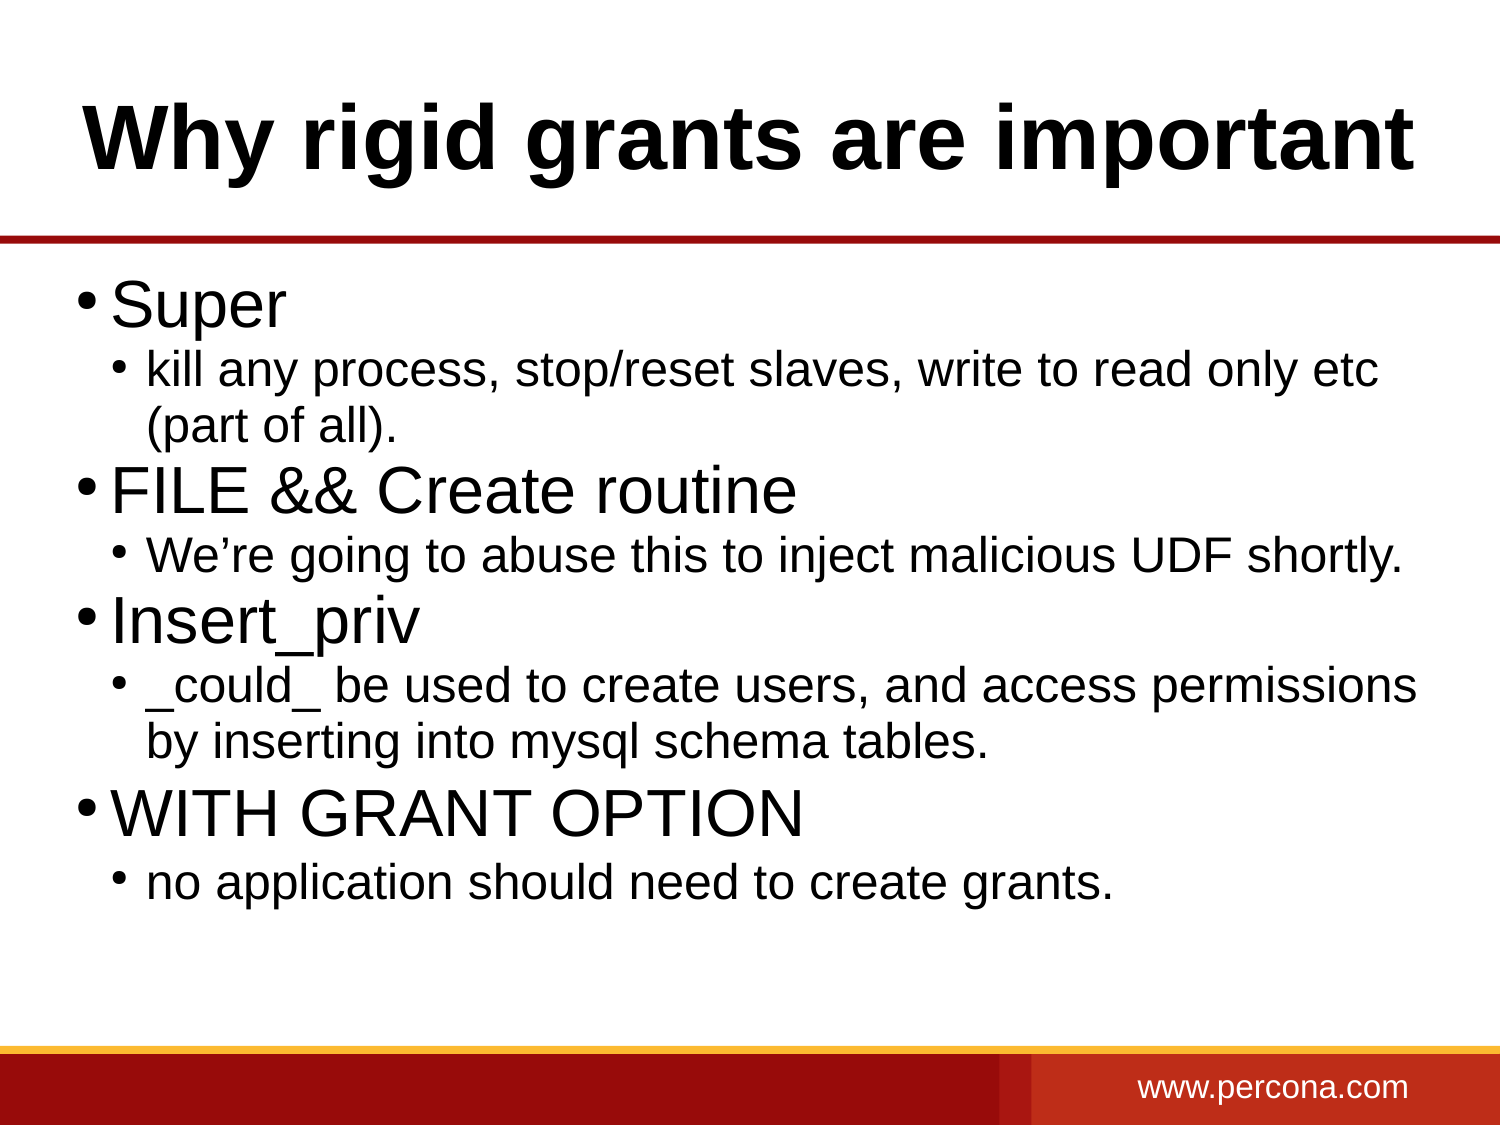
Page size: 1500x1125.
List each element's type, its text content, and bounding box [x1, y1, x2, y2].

text_box Why rigid grants are important [75, 44, 1425, 233]
text_box Super kill any process, stop/reset slaves, write to read only etc (part of all). FILE && Create routine We’re going to abuse this to inject malicious UDF shortly. Insert_priv _could_ be used to create users, and access permissions by inserting into mysql schema tables. WITH GRANT OPTION no application should need to create grants. [75, 263, 1425, 1006]
